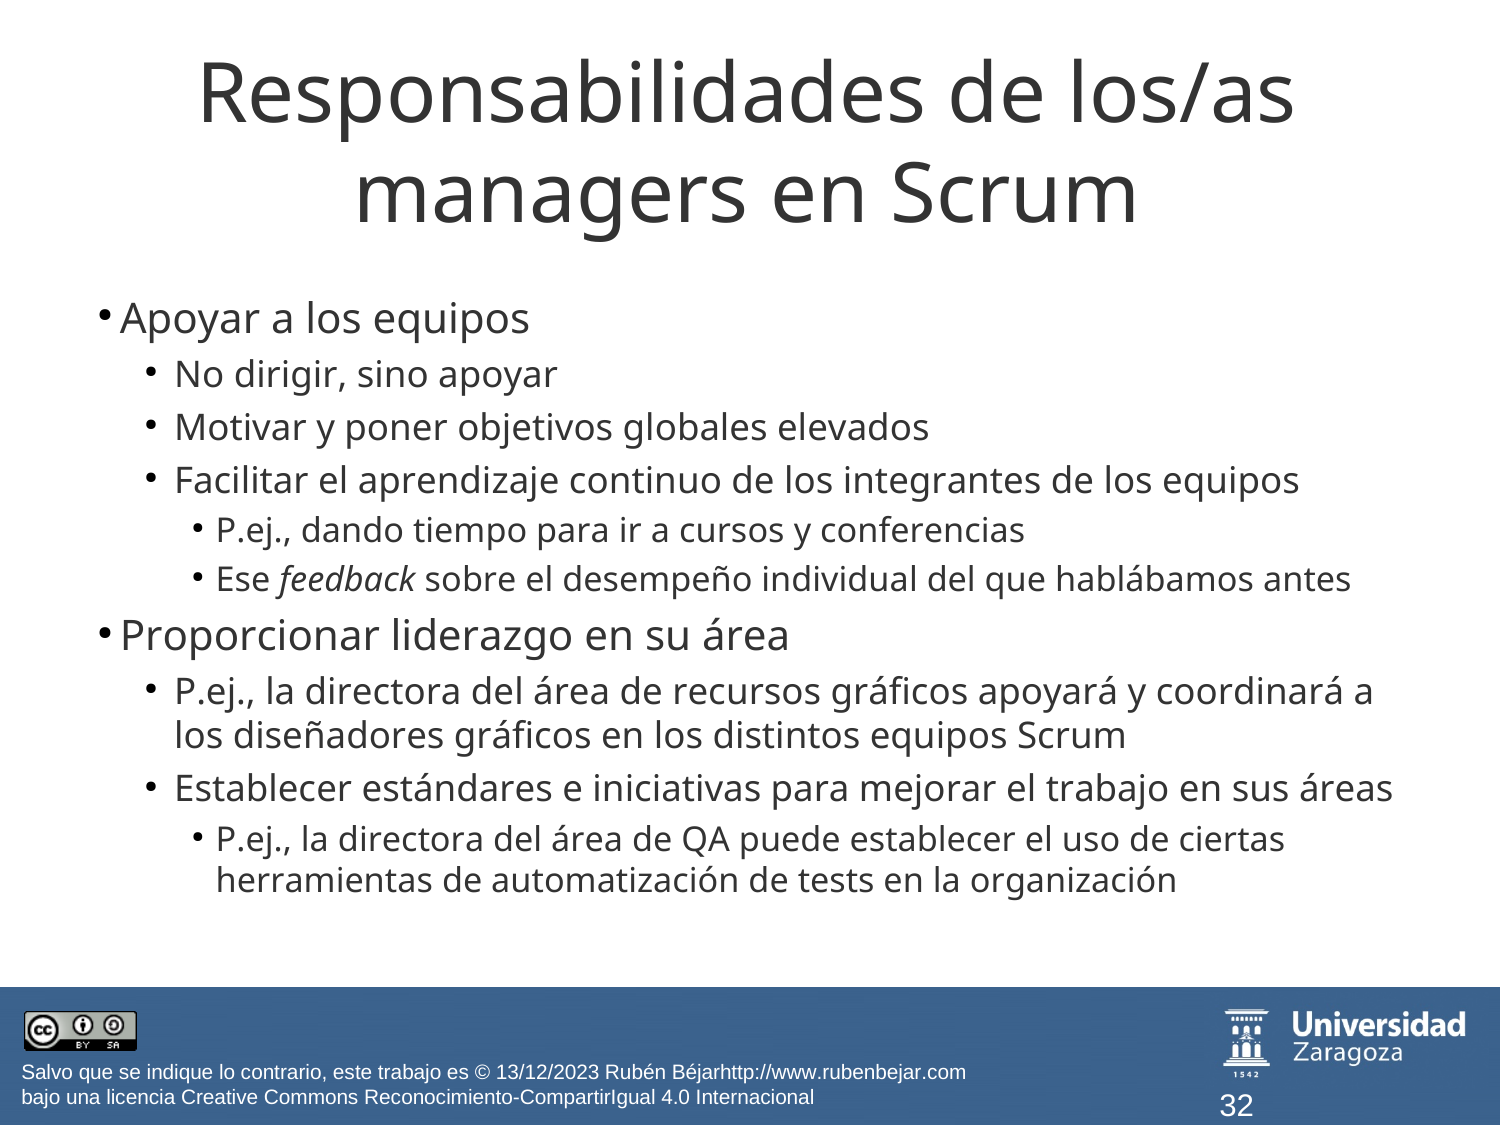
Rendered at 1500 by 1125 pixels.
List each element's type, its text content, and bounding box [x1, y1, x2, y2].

list Apoyar a los equipos No dirigir, sino apoyar Motivar y poner objetivos globales elevados Facilitar el aprendizaje continuo de los integrantes de los equipos P.ej., dando tiempo para ir a cursos y conferencias Ese feedback sobre el desempeño individual del que hablábamos antes Proporcionar liderazgo en su área P.ej., la directora del área de recursos gráficos apoyará y coordinará a los diseñadores gráficos en los distintos equipos Scrum Establecer estándares e iniciativas para mejorar el trabajo en sus áreas P.ej., la directora del área de QA puede establecer el uso de ciertas herramientas de automatización de tests en la organización [82, 283, 1418, 957]
picture [0, 987, 1500, 1125]
title Responsabilidades de los/as managers en Scrum [74, 20, 1420, 257]
